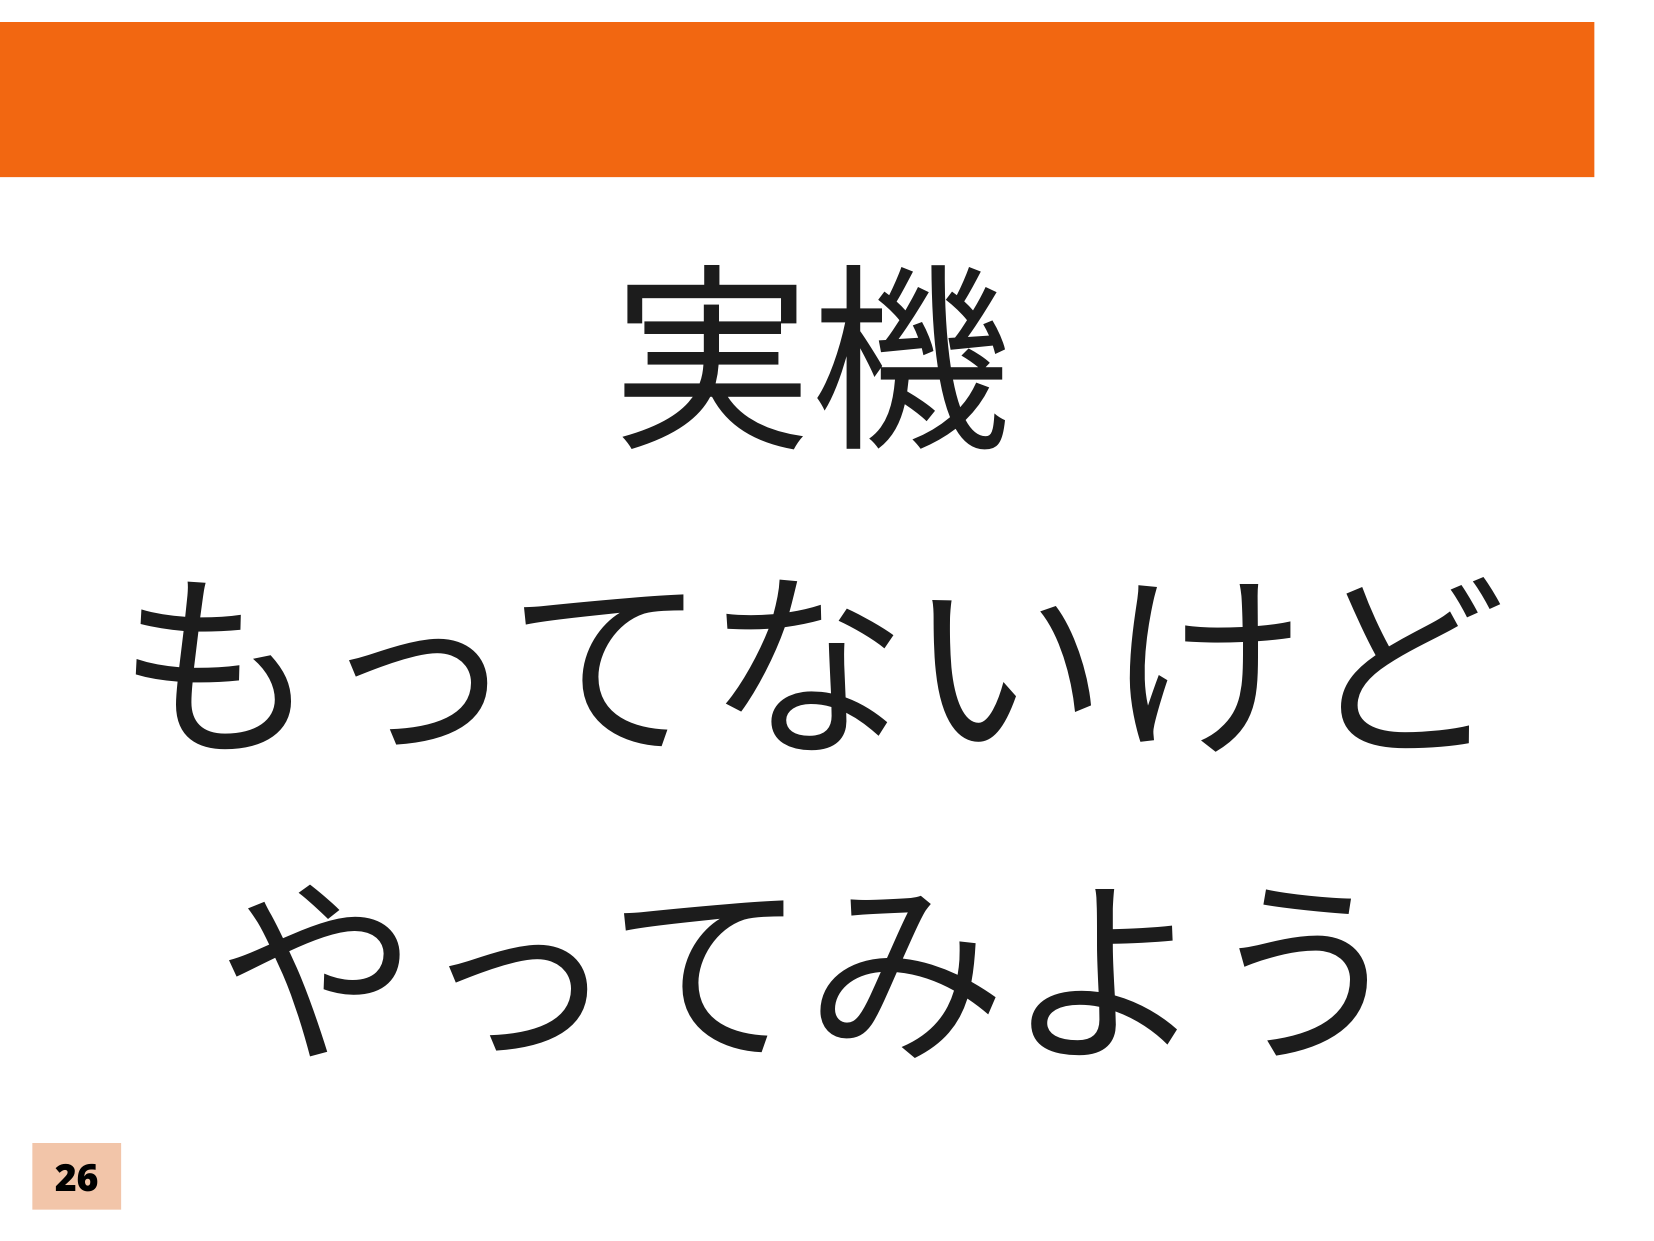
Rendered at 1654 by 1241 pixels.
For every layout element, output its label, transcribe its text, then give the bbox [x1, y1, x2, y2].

list 実機 もってないけど やってみよう [59, 201, 1565, 1105]
